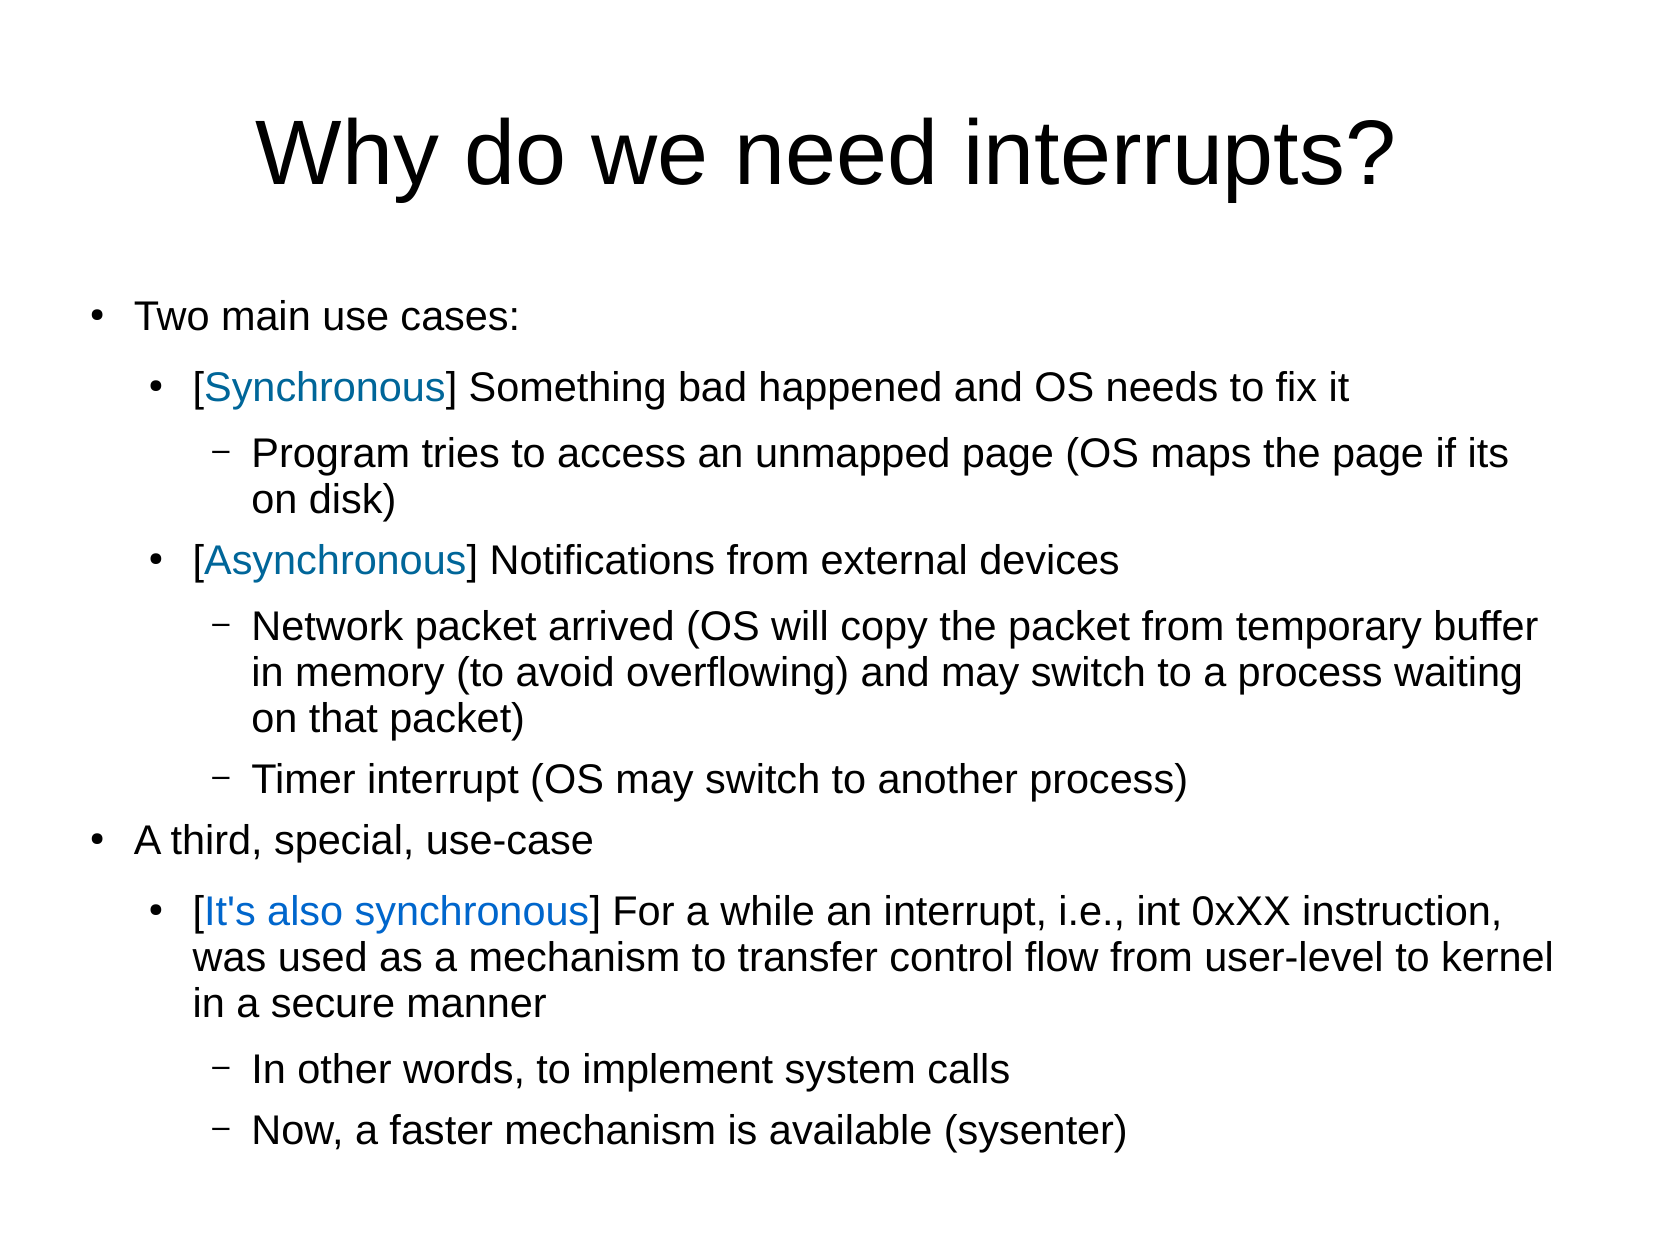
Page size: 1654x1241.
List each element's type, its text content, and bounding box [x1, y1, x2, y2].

title Why do we need interrupts? [82, 49, 1571, 257]
list Two main use cases: [Synchronous] Something bad happened and OS needs to fix it Program tries to access an unmapped page (OS maps the page if its on disk) [Asynchronous] Notifications from external devices Network packet arrived (OS will copy the packet from temporary buffer in memory (to avoid overflowing) and may switch to a process waiting on that packet) Timer interrupt (OS may switch to another process) A third, special, use-case [It's also synchronous] For a while an interrupt, i.e., int 0xXX instruction, was used as a mechanism to transfer control flow from user-level to kernel in a secure manner In other words, to implement system calls Now, a faster mechanism is available (sysenter) [75, 293, 1564, 1163]
